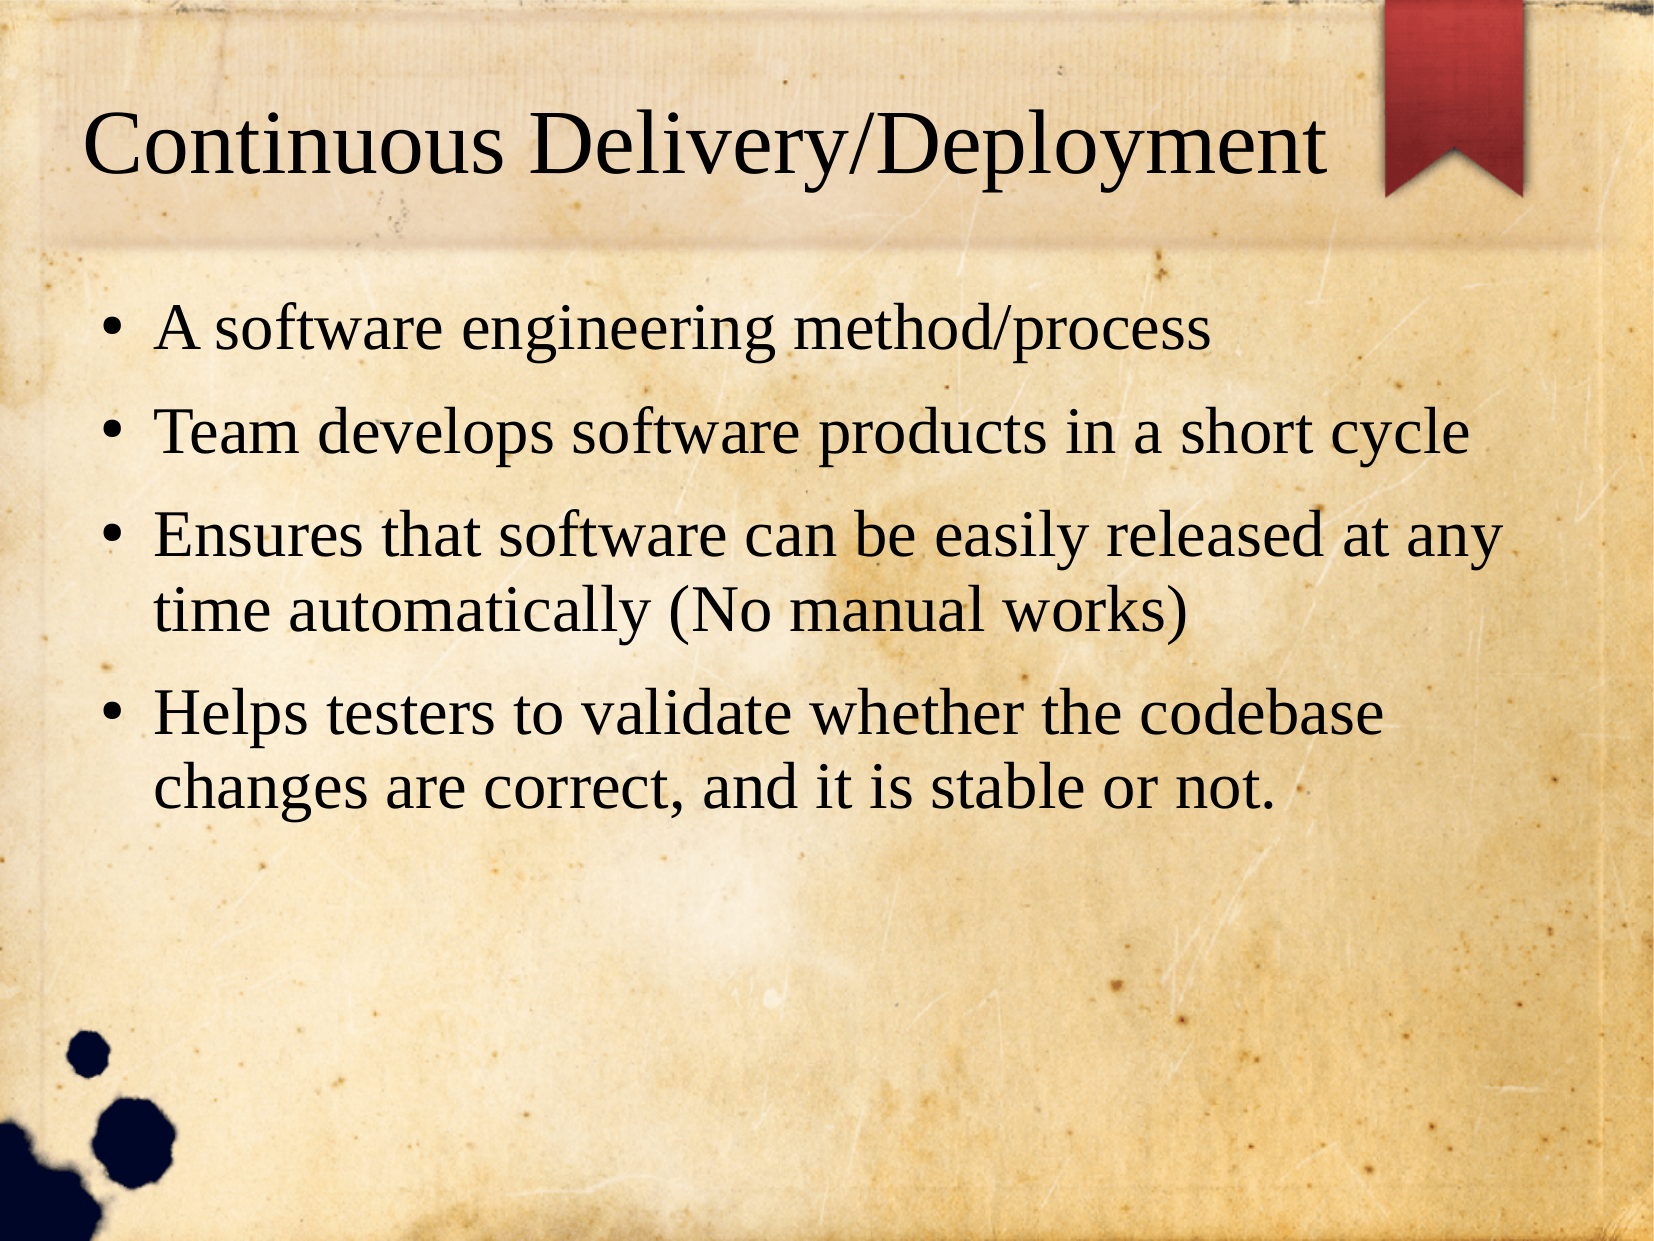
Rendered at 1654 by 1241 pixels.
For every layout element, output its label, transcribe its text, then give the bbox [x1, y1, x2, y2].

list A software engineering method/process Team develops software products in a short cycle Ensures that software can be easily released at any time automatically (No manual works) Helps testers to validate whether the codebase changes are correct, and it is stable or not. [82, 290, 1538, 1010]
title Continuous Delivery/Deployment [82, 49, 1347, 237]
picture [0, 0, 1654, 1241]
